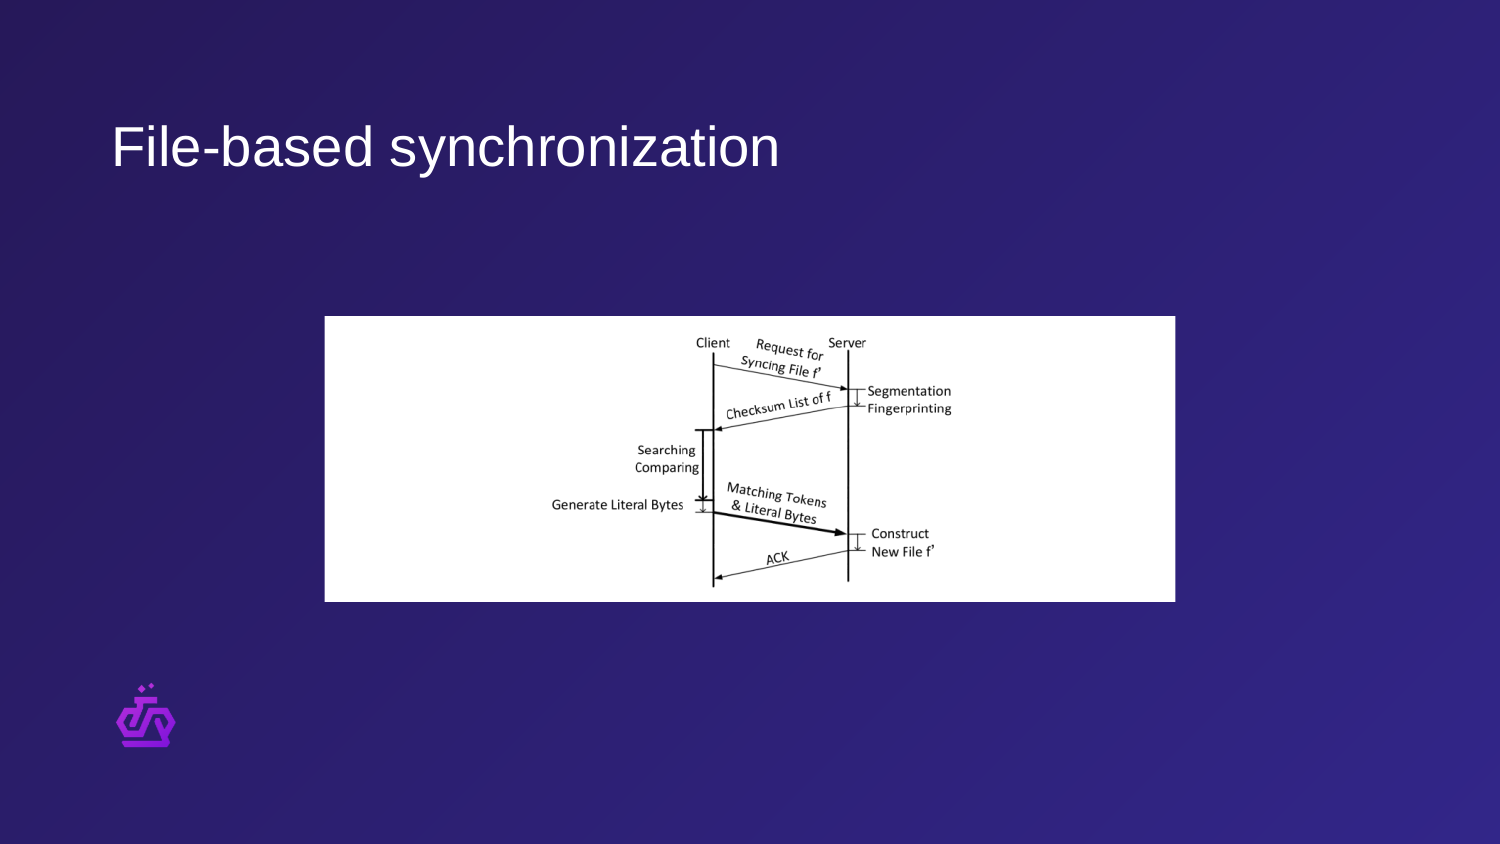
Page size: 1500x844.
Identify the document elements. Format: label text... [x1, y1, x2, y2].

text_box File-based synchronization [96, 77, 1419, 210]
picture [324, 316, 1176, 602]
picture [96, 661, 188, 773]
